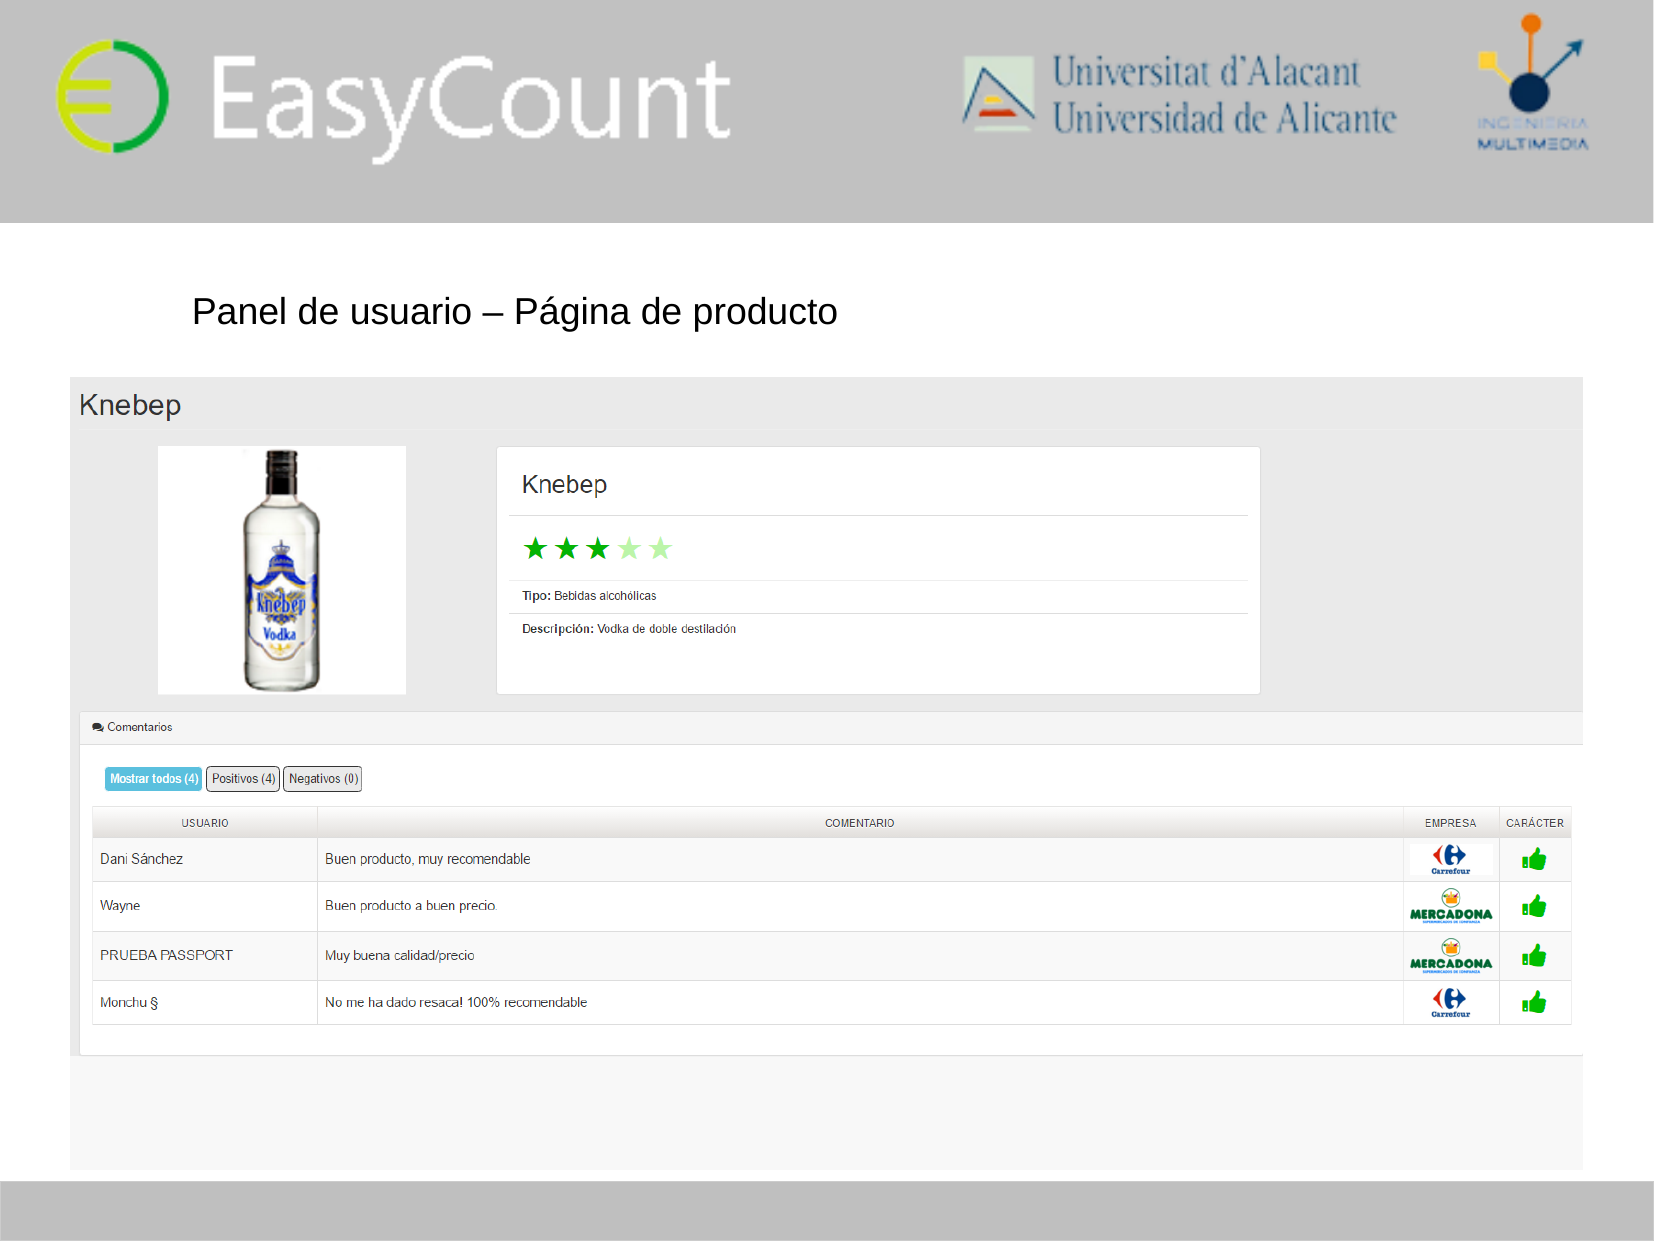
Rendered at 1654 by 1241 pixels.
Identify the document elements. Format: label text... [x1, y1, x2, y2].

picture [70, 377, 1583, 1170]
text_box Panel de usuario – Página de producto [177, 283, 854, 341]
picture [0, 0, 1654, 223]
text_box [0, 1181, 1654, 1241]
